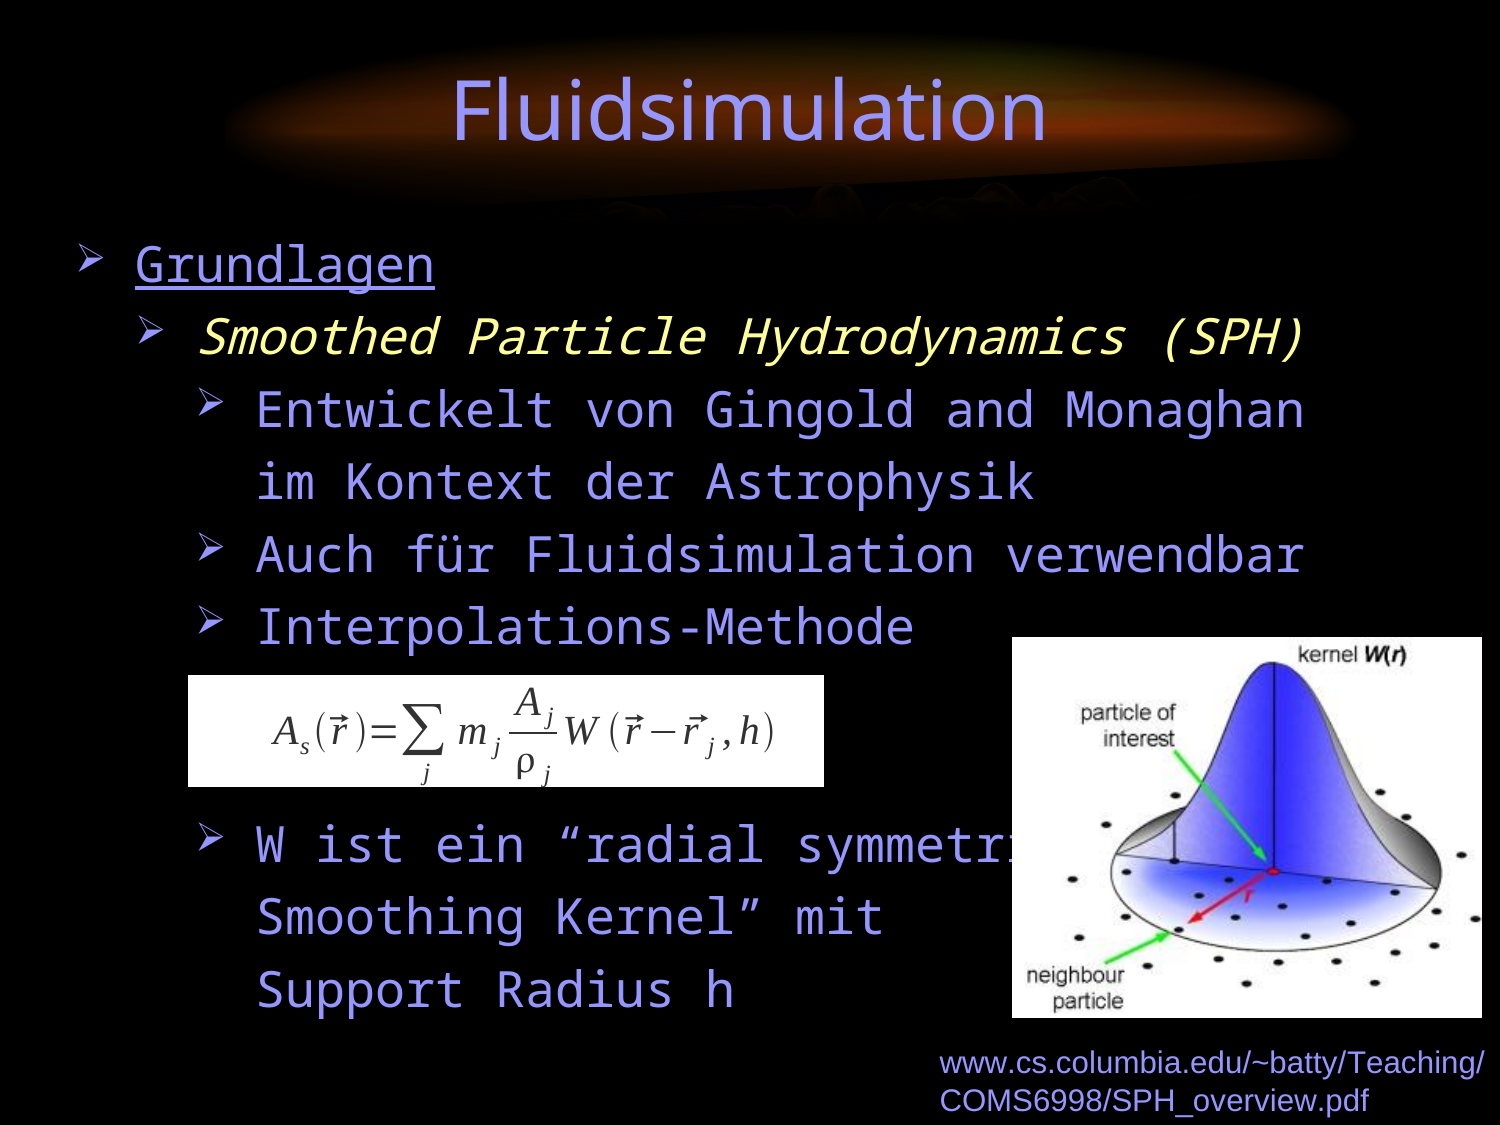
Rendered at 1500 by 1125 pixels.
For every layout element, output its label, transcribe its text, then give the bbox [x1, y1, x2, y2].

text_box www.cs.columbia.edu/~batty/Teaching/ COMS6998/SPH_overview.pdf [924, 1035, 1500, 1125]
text_box [187, 674, 825, 788]
chart [262, 677, 781, 788]
text_box [112, 0, 1463, 224]
text_box Fluidsimulation [75, 0, 1426, 216]
picture [1012, 637, 1482, 1018]
text_box Grundlagen Smoothed Particle Hydrodynamics (SPH) Entwickelt von Gingold and Monaghan im Kontext der Astrophysik Auch für Fluidsimulation verwendbar Interpolations-Methode W ist ein “radial symmetric Smoothing Kernel” mit Support Radius h [0, 224, 1471, 1088]
